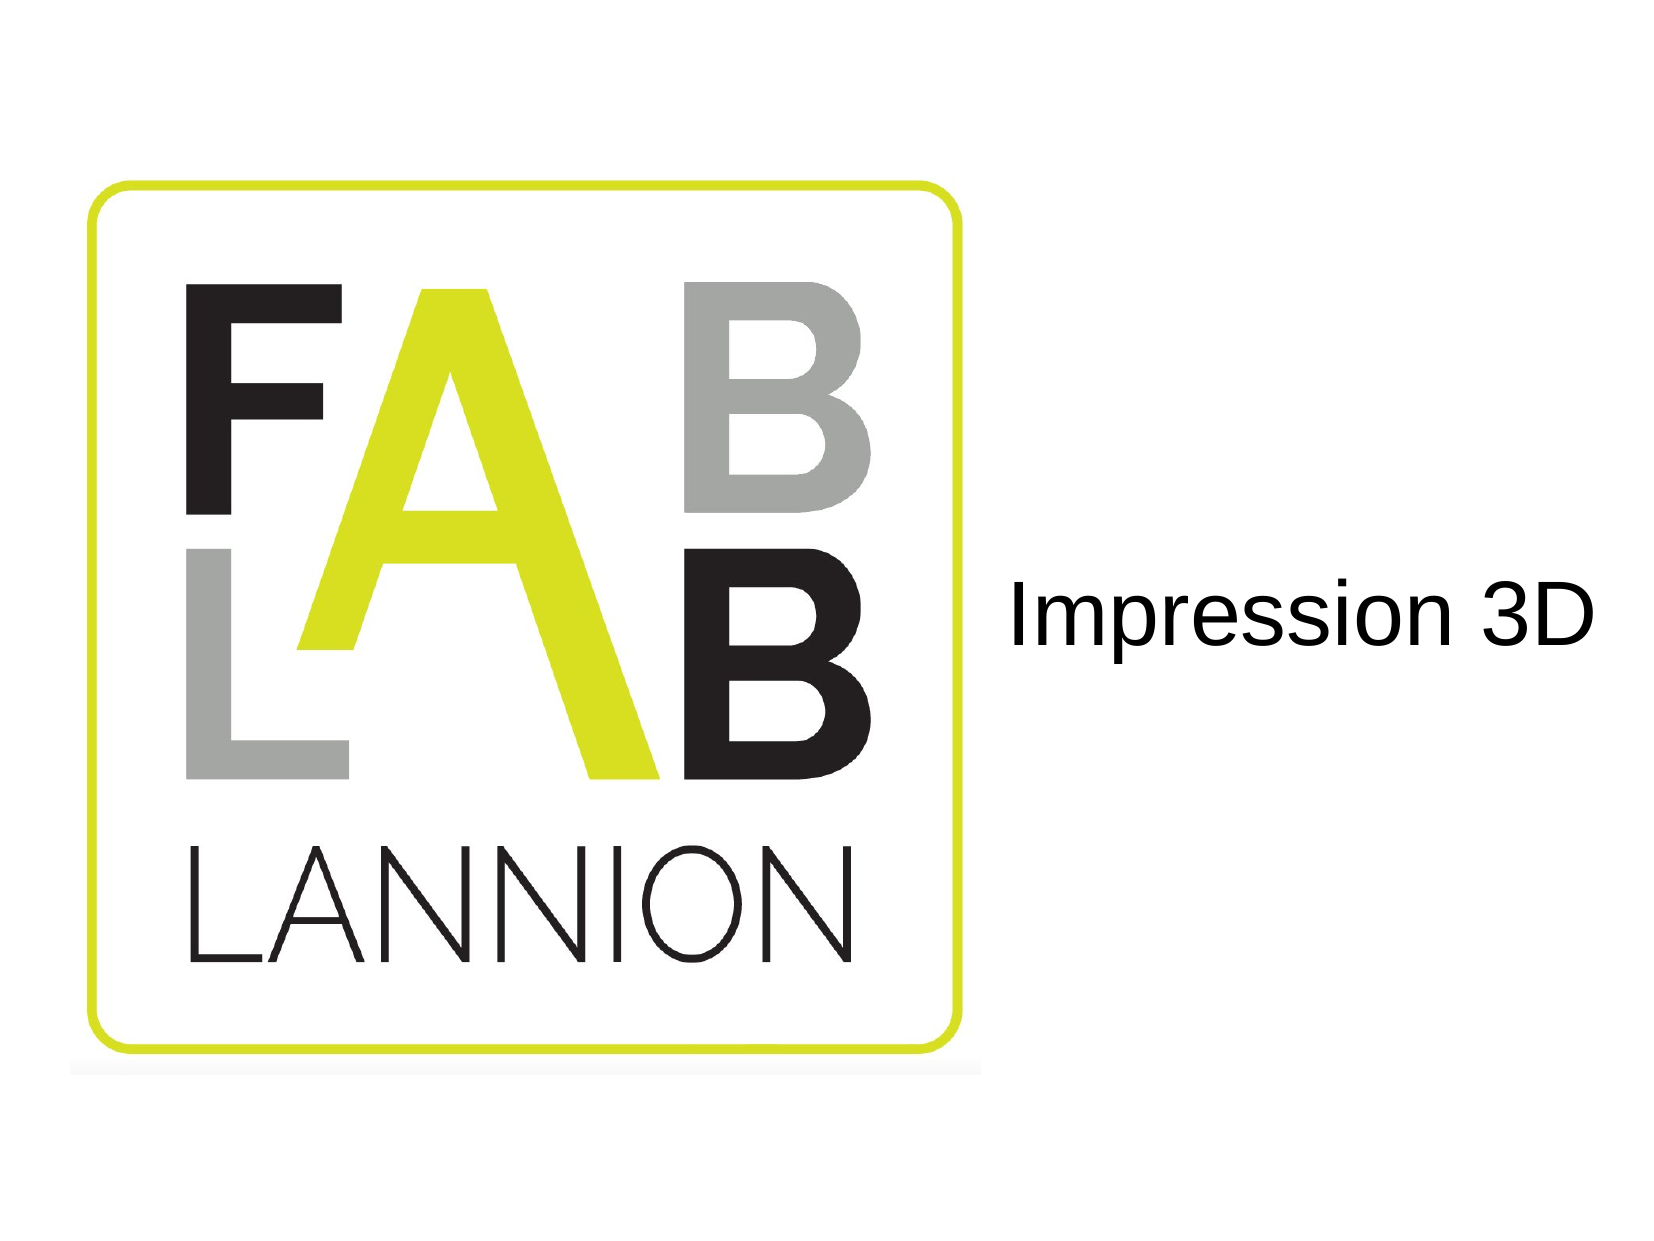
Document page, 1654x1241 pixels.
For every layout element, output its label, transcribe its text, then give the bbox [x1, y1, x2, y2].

picture [70, 165, 981, 1075]
text_box Impression 3D [992, 555, 1614, 673]
